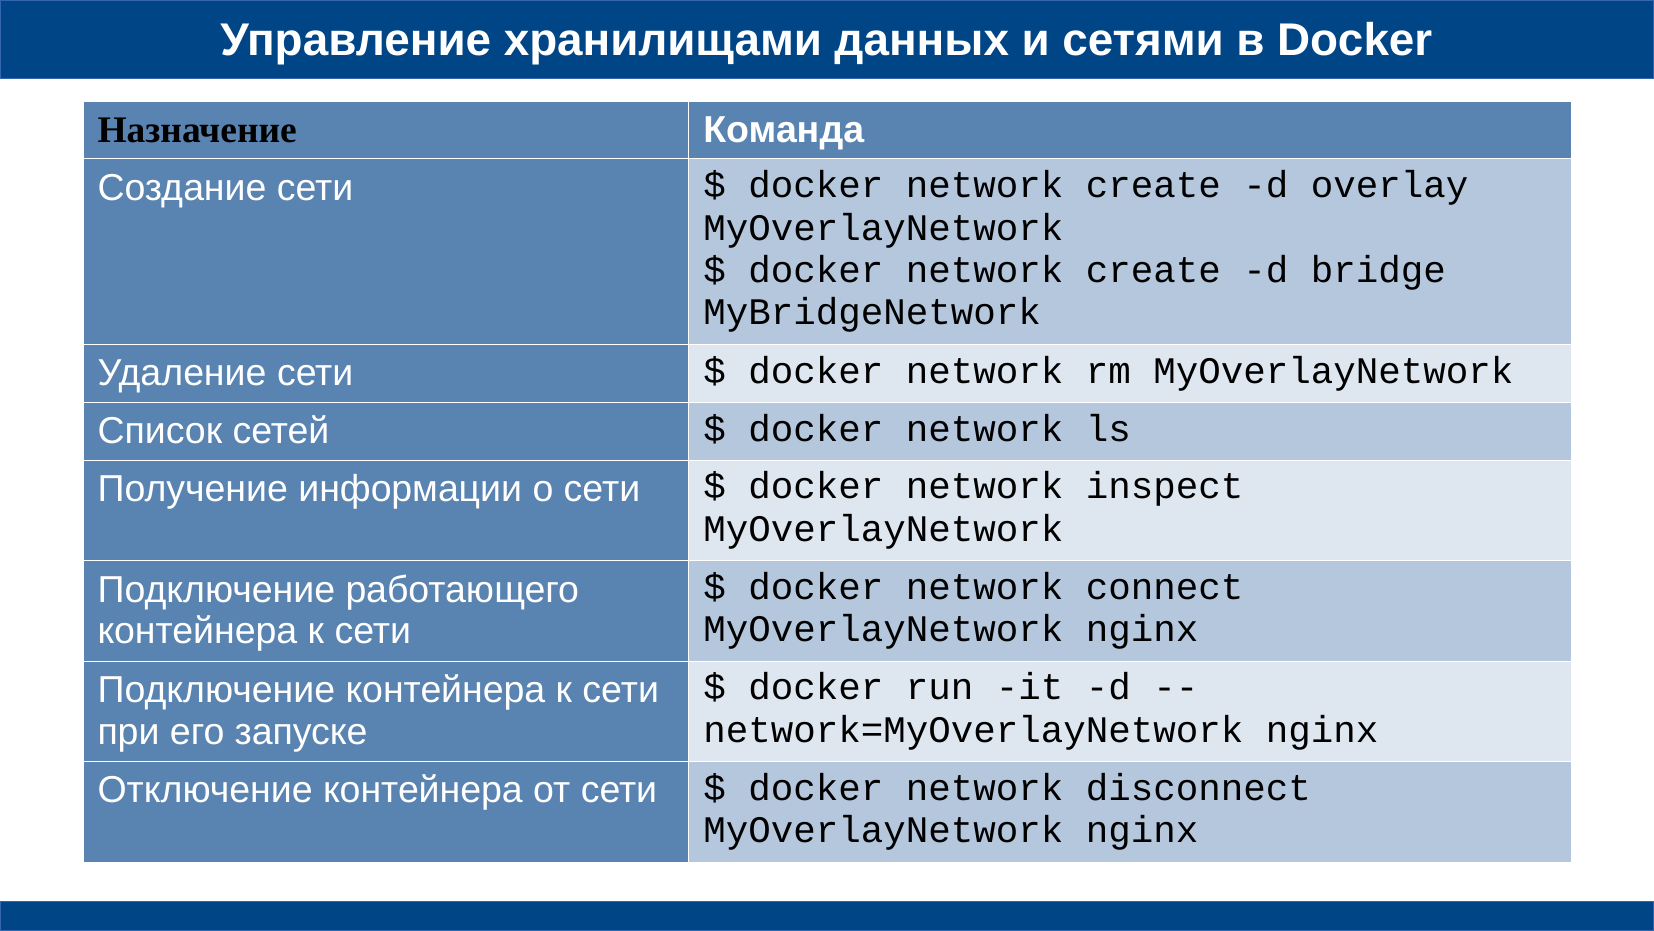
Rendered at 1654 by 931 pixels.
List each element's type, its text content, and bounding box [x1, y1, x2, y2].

table_header Команда [689, 102, 1571, 158]
table_cell Список сетей [84, 403, 688, 460]
table_cell $ docker network disconnect MyOverlayNetwork nginx [689, 762, 1571, 862]
table_cell Удаление сети [84, 345, 688, 402]
table_cell $ docker network rm MyOverlayNetwork [689, 345, 1571, 402]
table_cell Получение информации о сети [84, 461, 688, 560]
table_header Назначение [84, 102, 688, 158]
table_cell Отключение контейнера от сети [84, 762, 688, 862]
title Управление хранилищами данных и сетями в Docker [0, 0, 1654, 79]
table_cell $ docker network connect MyOverlayNetwork nginx [689, 561, 1571, 661]
table_cell $ docker run -it -d --network=MyOverlayNetwork nginx [689, 662, 1571, 761]
table_cell Создание сети [84, 159, 688, 344]
table_cell $ docker network ls [689, 403, 1571, 460]
table_cell $ docker network create -d overlay MyOverlayNetwork $ docker network create -d bridge MyBridgeNetwork [689, 159, 1571, 344]
table_cell Подключение контейнера к сети при его запуске [84, 662, 688, 761]
table_cell Подключение работающего контейнера к сети [84, 561, 688, 661]
table_cell $ docker network inspect MyOverlayNetwork [689, 461, 1571, 560]
